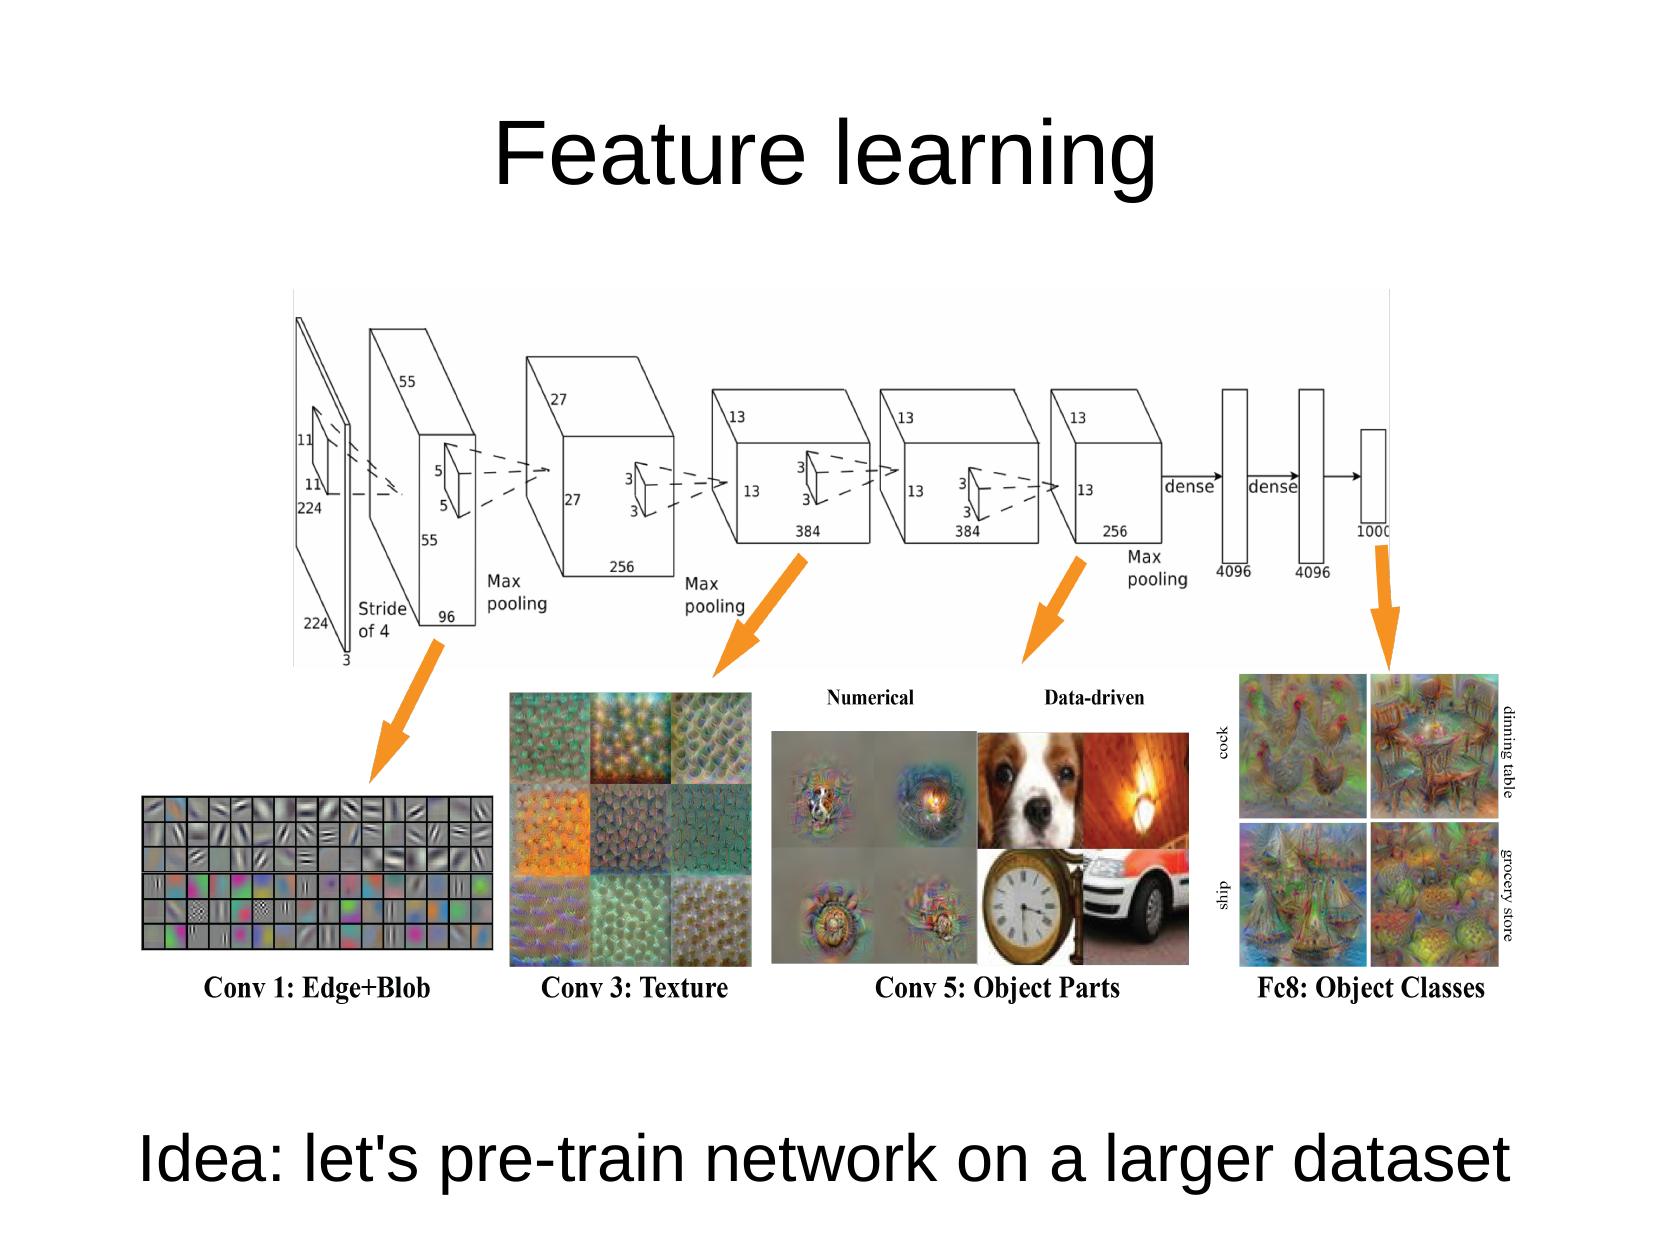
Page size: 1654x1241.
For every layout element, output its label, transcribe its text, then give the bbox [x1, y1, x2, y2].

picture [141, 289, 1517, 1008]
title Feature learning [82, 49, 1571, 257]
text_box Idea: let's pre-train network on a larger dataset [24, 1072, 1627, 1241]
